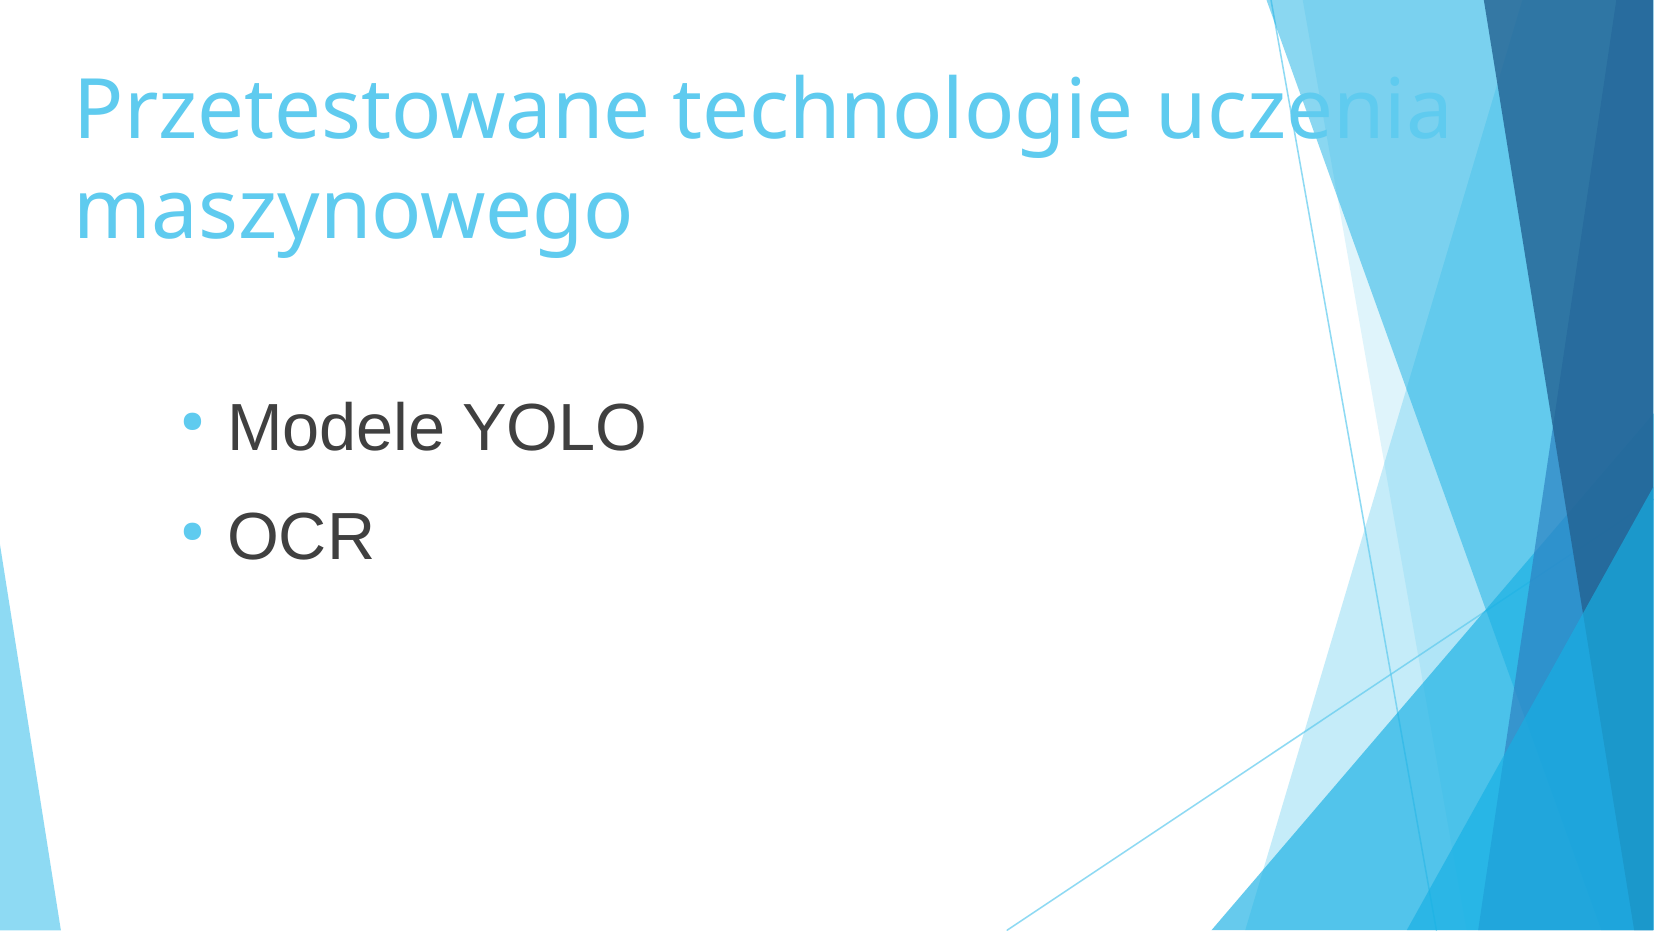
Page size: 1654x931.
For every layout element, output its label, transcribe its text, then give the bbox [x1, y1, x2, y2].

title Przetestowane technologie uczenia maszynowego [0, 47, 1489, 263]
list Modele YOLO OCR [165, 376, 1654, 916]
